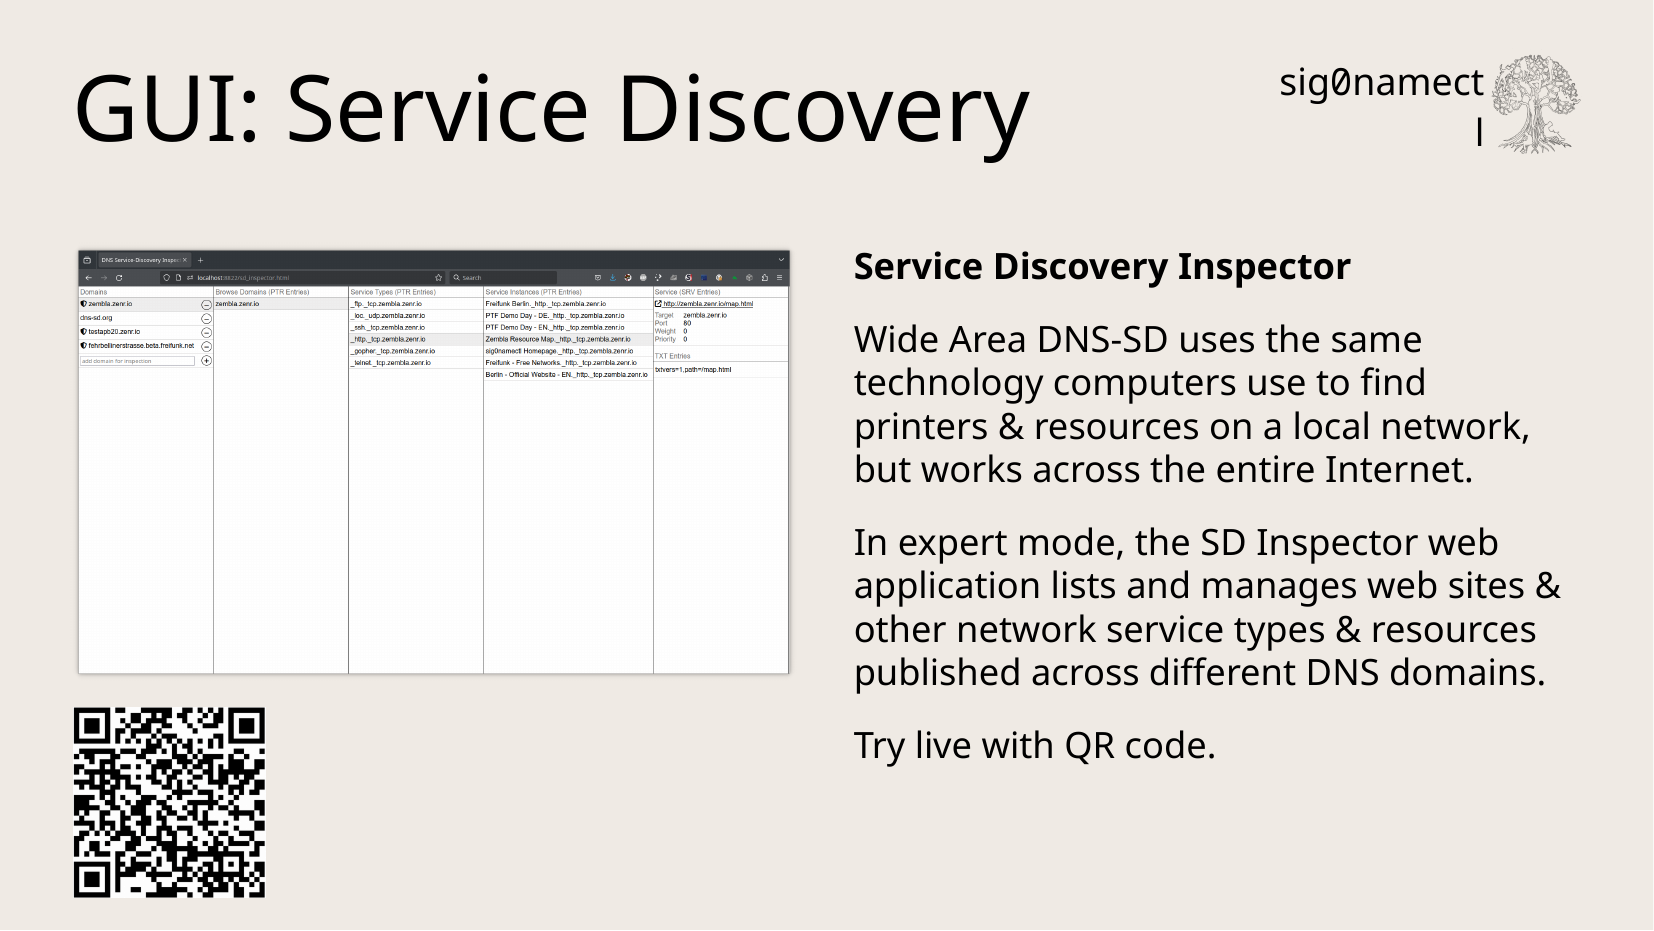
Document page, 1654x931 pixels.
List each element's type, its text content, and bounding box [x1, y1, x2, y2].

list Service Discovery Inspector Wide Area DNS-SD uses the same technology computers use to find printers & resources on a local network, but works across the entire Internet. In expert mode, the SD Inspector web application lists and manages web sites & other network service types & resources published across different DNS domains. Try live with QR code. [853, 243, 1564, 806]
picture [1489, 47, 1582, 160]
picture [70, 242, 798, 682]
title sig0namectl [1269, 56, 1485, 156]
title GUI: Service Discovery [72, 46, 1562, 166]
picture [73, 707, 266, 898]
